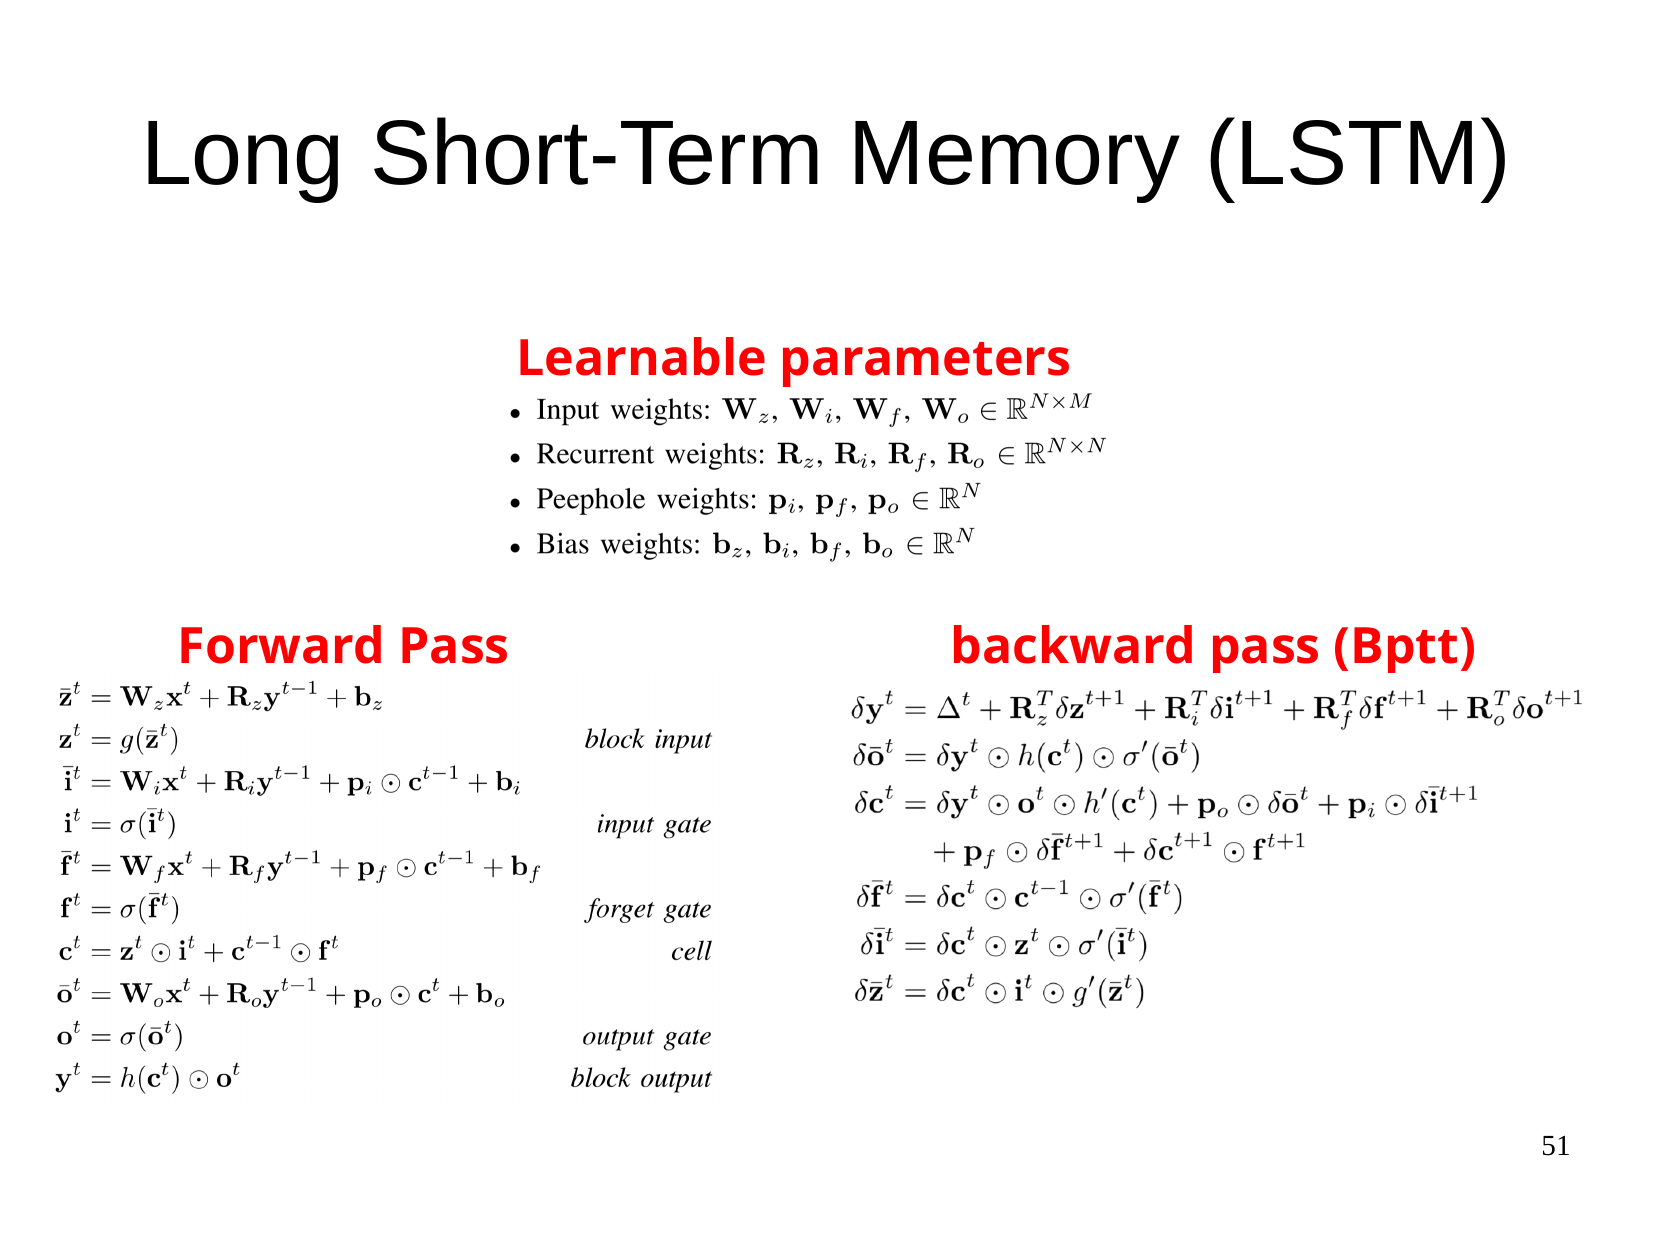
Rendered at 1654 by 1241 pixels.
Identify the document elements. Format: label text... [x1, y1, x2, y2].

text_box Forward Pass backward pass (Bptt) [162, 606, 1505, 681]
picture [834, 673, 1591, 1025]
picture [484, 386, 1111, 575]
picture [40, 669, 727, 1110]
text_box Learnable parameters [502, 317, 1087, 393]
title Long Short-Term Memory (LSTM) [82, 49, 1571, 257]
